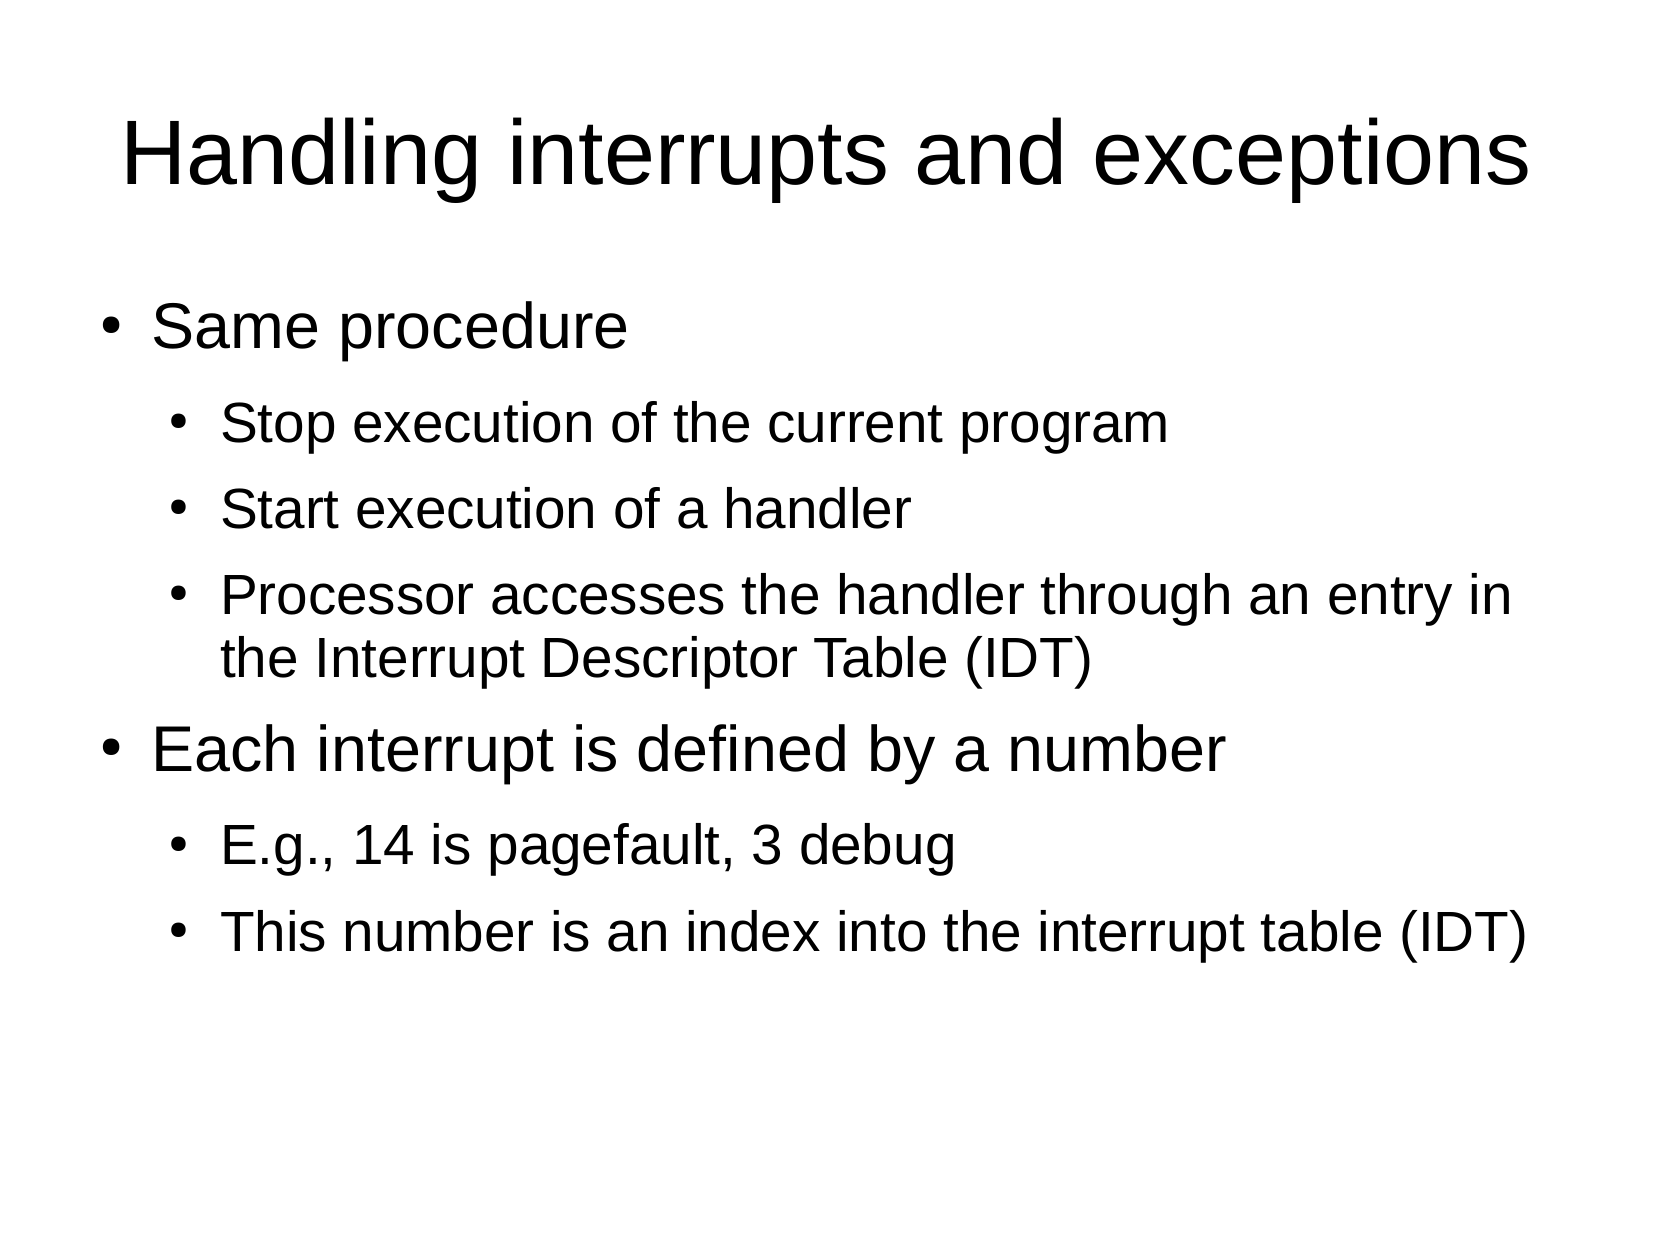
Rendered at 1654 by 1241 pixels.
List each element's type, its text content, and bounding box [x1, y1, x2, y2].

list Same procedure Stop execution of the current program Start execution of a handler Processor accesses the handler through an entry in the Interrupt Descriptor Table (IDT) Each interrupt is defined by a number E.g., 14 is pagefault, 3 debug This number is an index into the interrupt table (IDT) [82, 290, 1571, 1010]
title Handling interrupts and exceptions [82, 49, 1571, 257]
